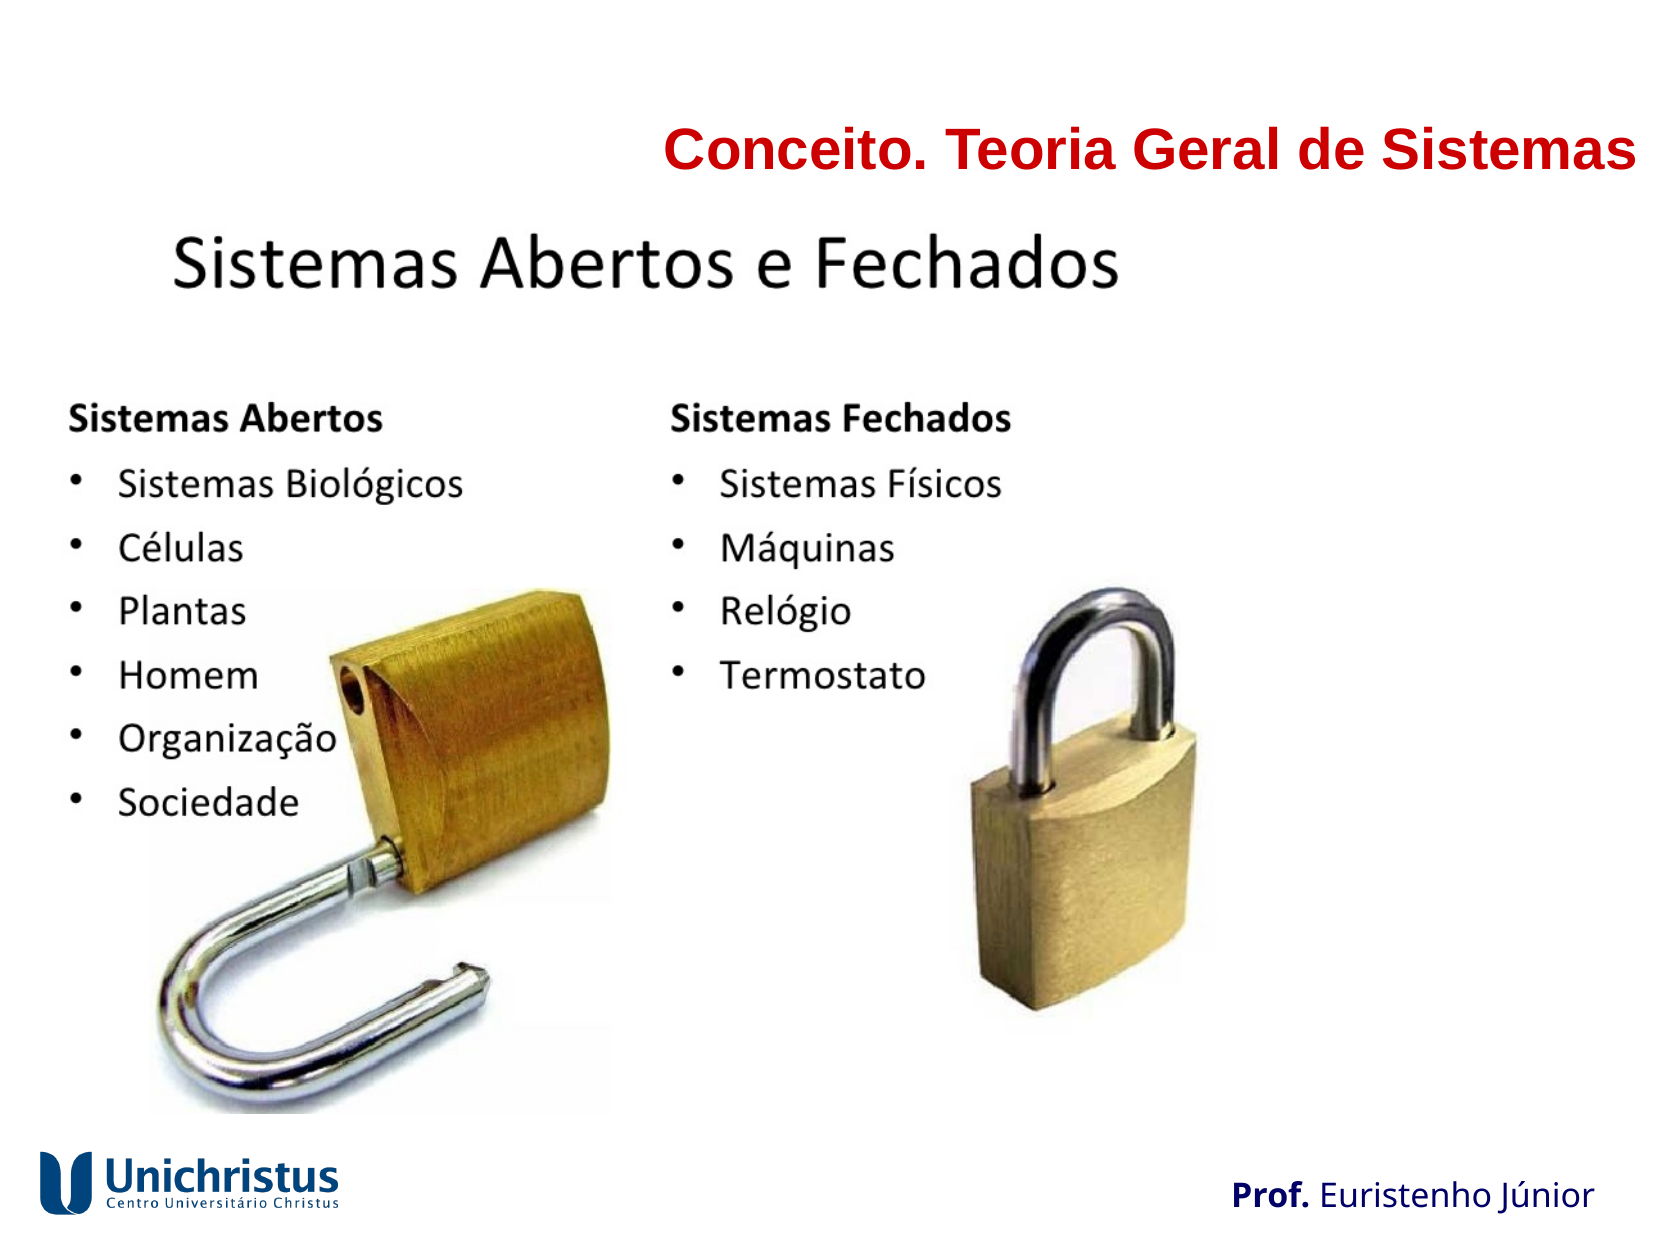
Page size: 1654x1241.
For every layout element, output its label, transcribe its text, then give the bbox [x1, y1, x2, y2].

text_box Prof. Euristenho Júnior [1216, 1163, 1654, 1224]
picture [0, 212, 1226, 1114]
text_box Conceito. Teoria Geral de Sistemas [649, 109, 1654, 189]
picture [35, 1148, 343, 1217]
